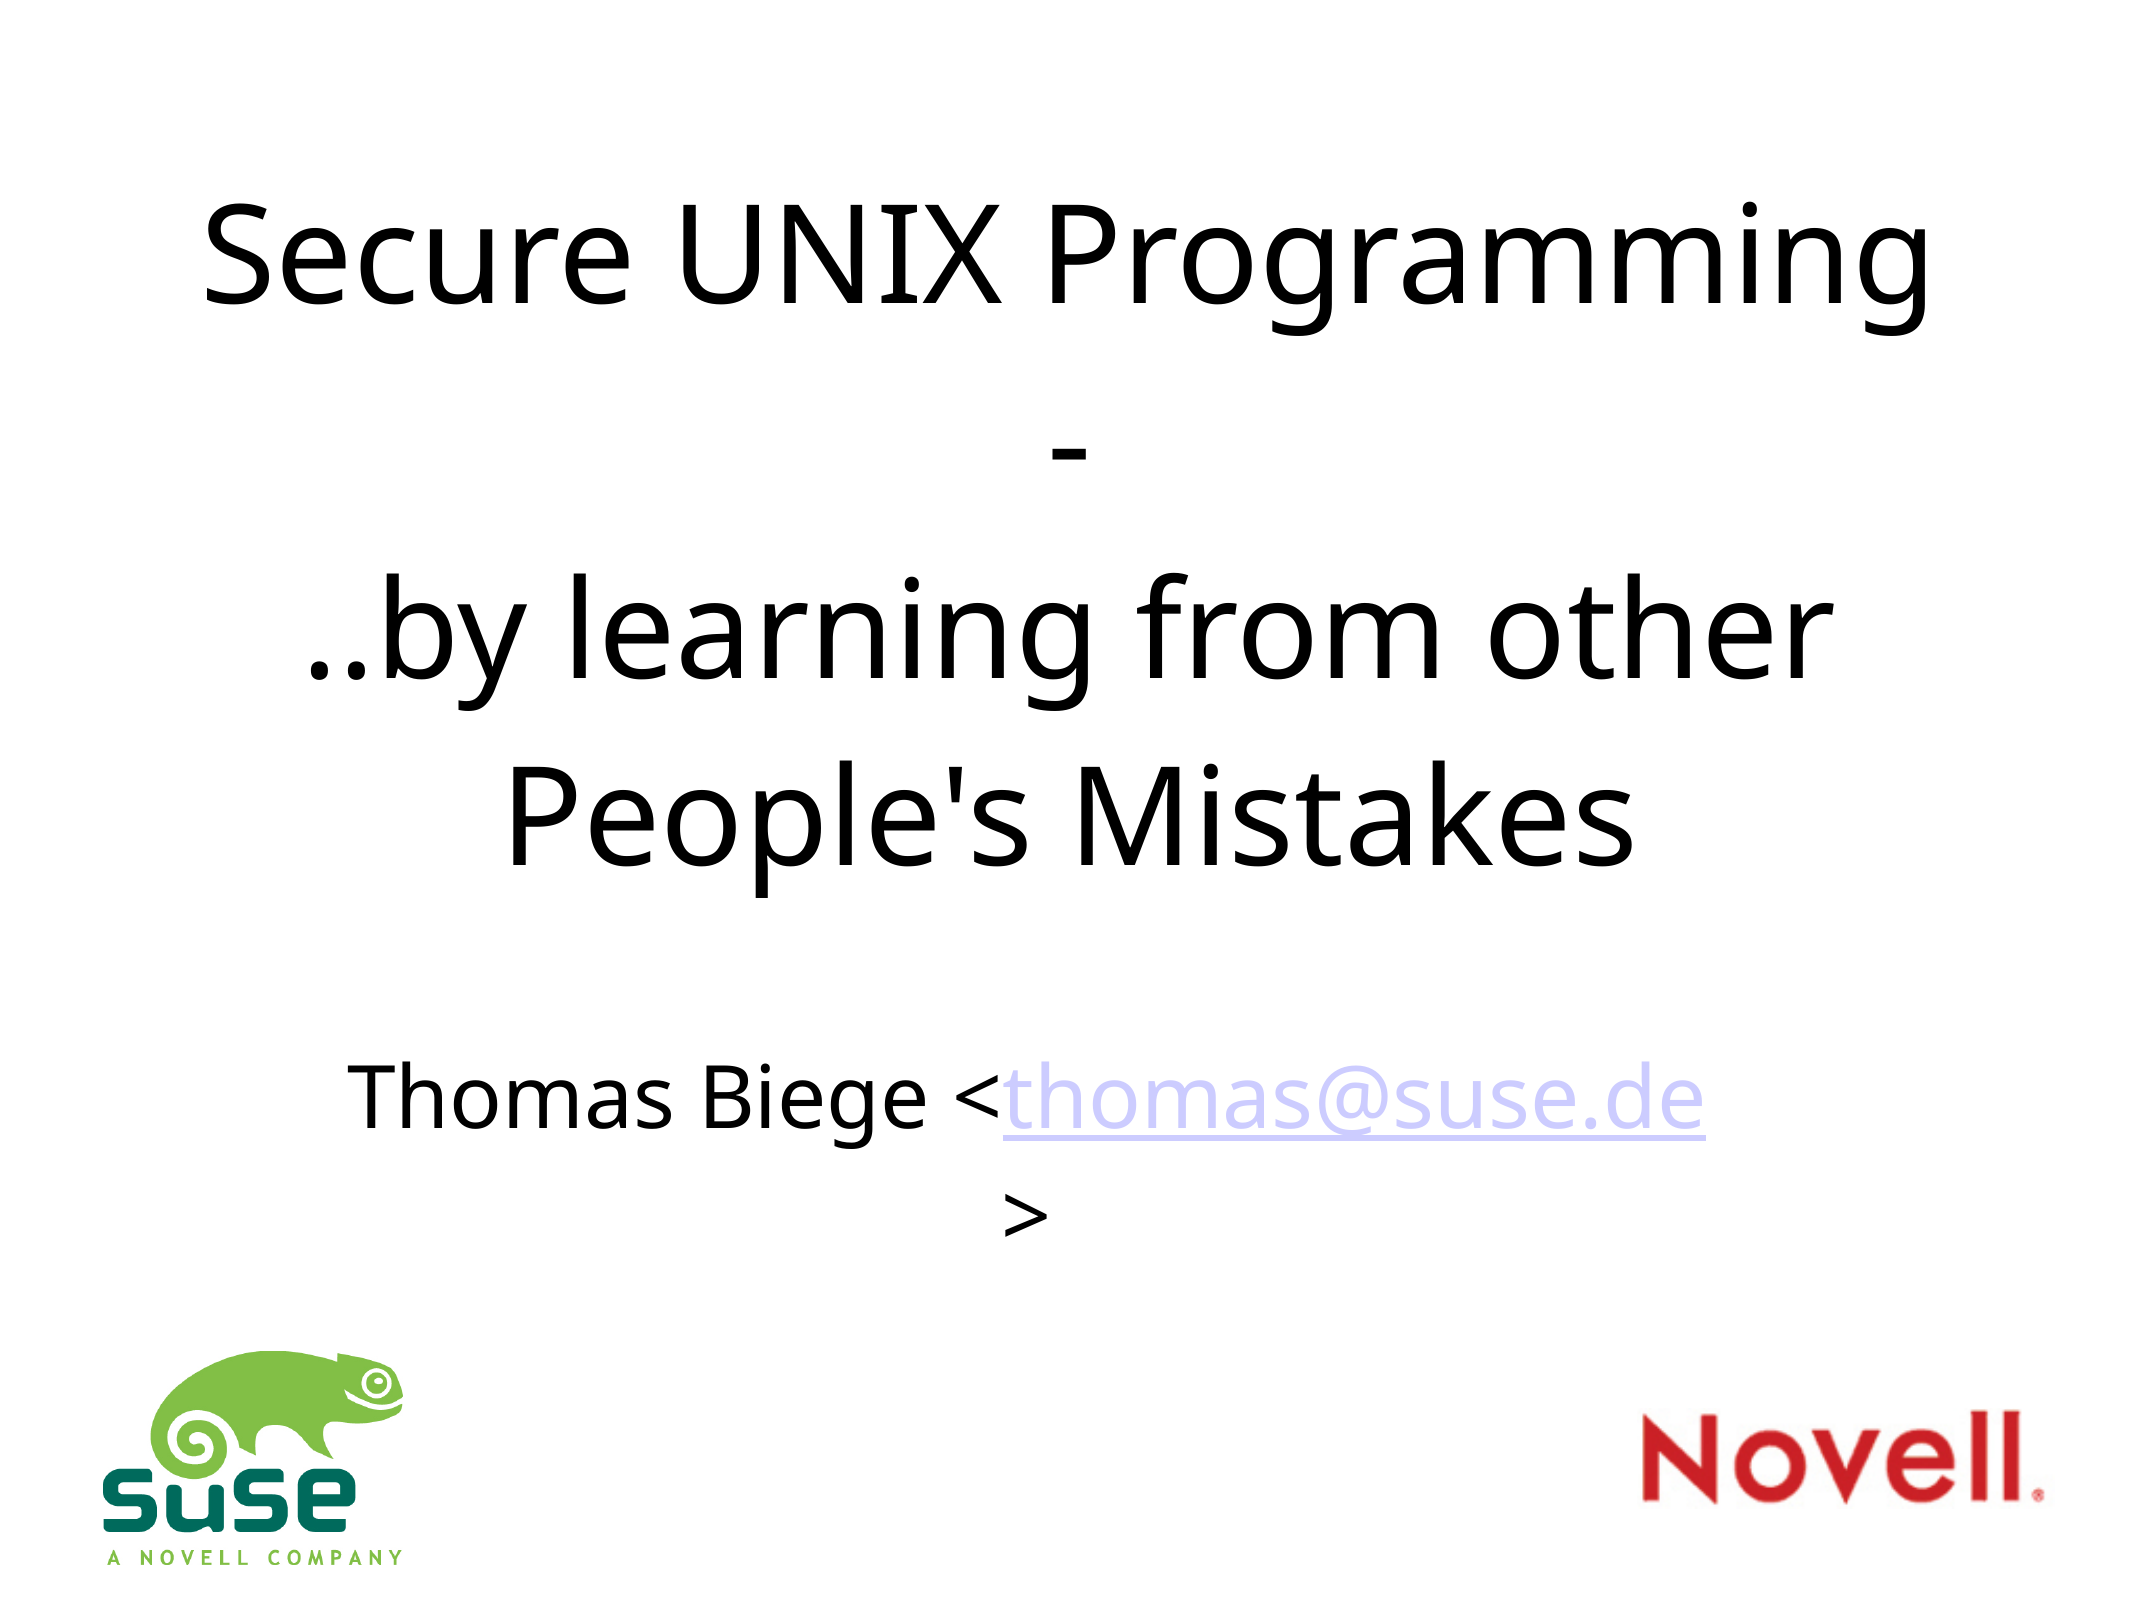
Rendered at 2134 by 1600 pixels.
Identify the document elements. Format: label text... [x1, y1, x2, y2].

picture [102, 1351, 403, 1565]
picture [1637, 1408, 2055, 1509]
title Secure UNIX Programming - ..by learning from other People's Mistakes [130, 12, 2008, 915]
text_box Thomas Biege <thomas@suse.de> [324, 1033, 1729, 1154]
